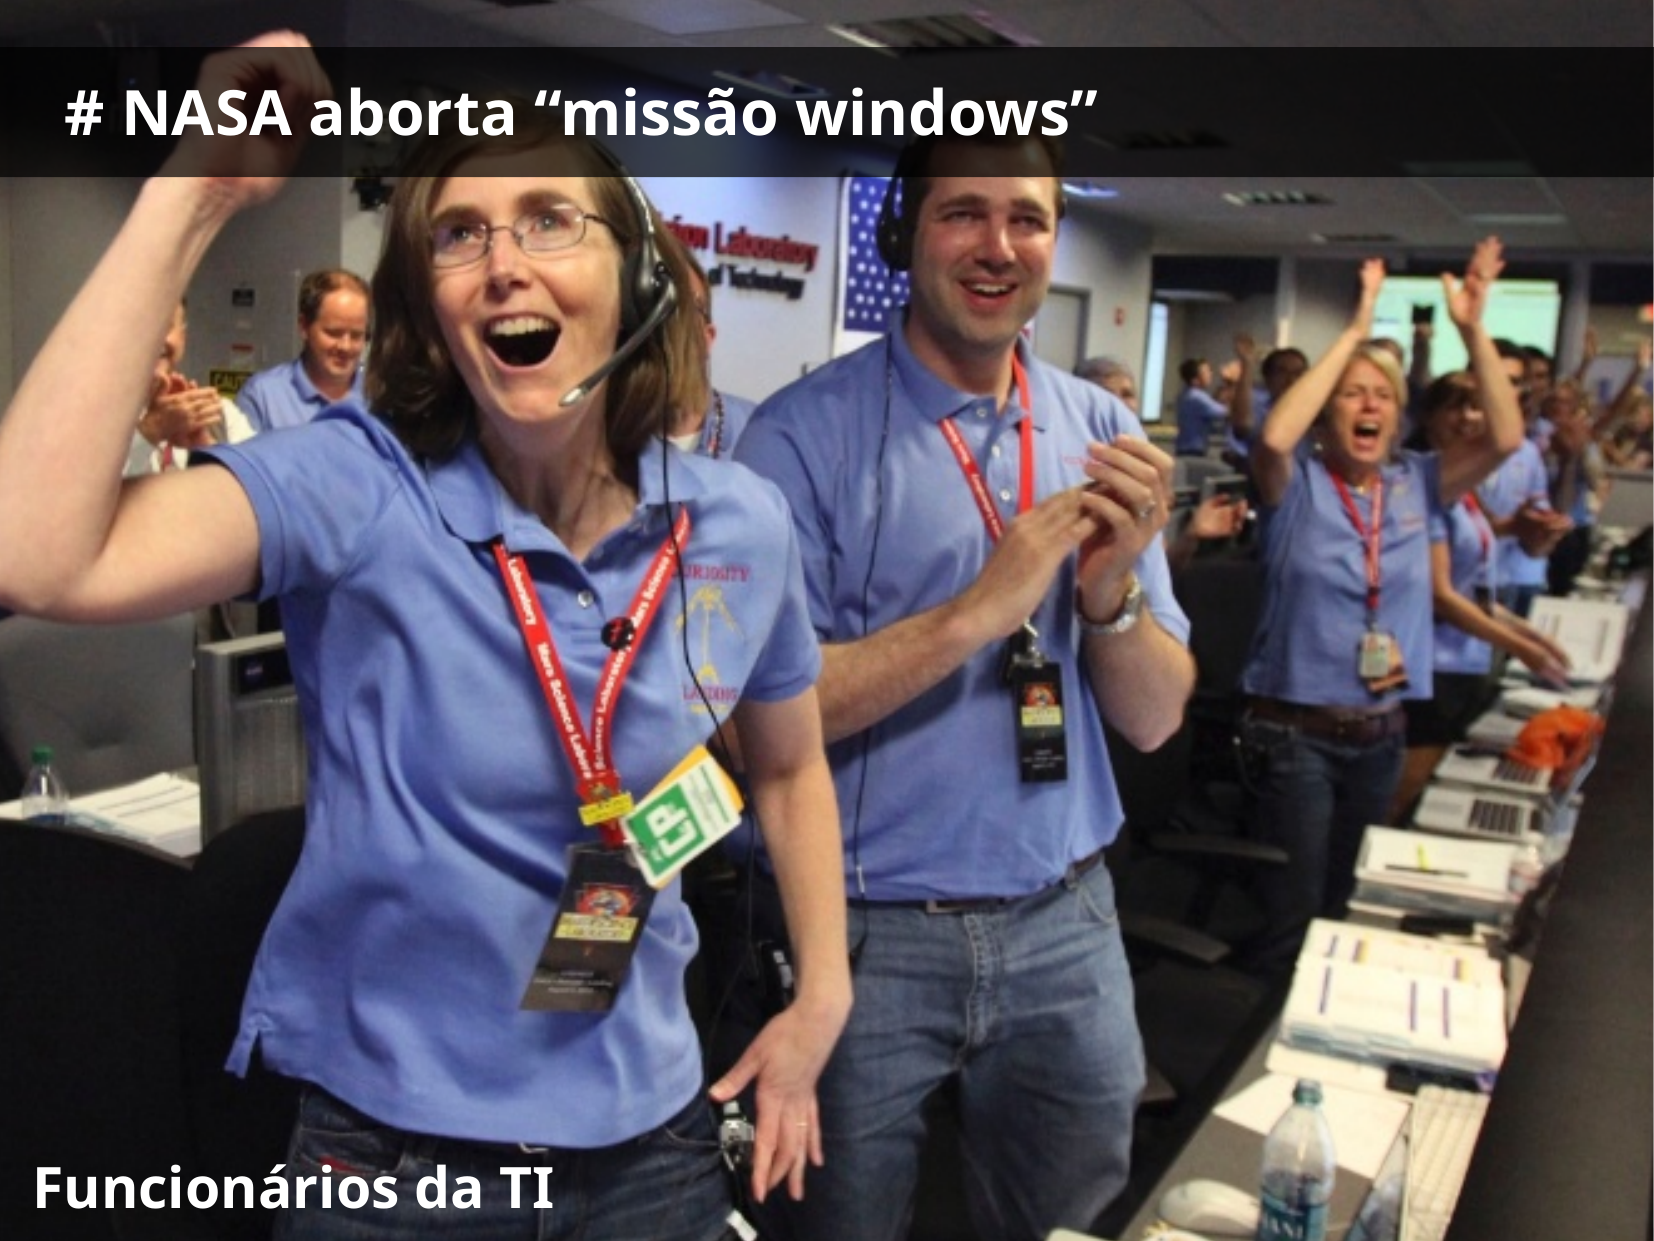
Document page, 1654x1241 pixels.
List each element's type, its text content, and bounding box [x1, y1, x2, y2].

text_box Funcionários da TI [17, 1139, 1654, 1237]
text_box # NASA aborta “missão windows” [49, 61, 1076, 159]
text_box [0, 47, 1654, 178]
picture [0, 178, 1654, 1241]
picture [0, 0, 1654, 47]
